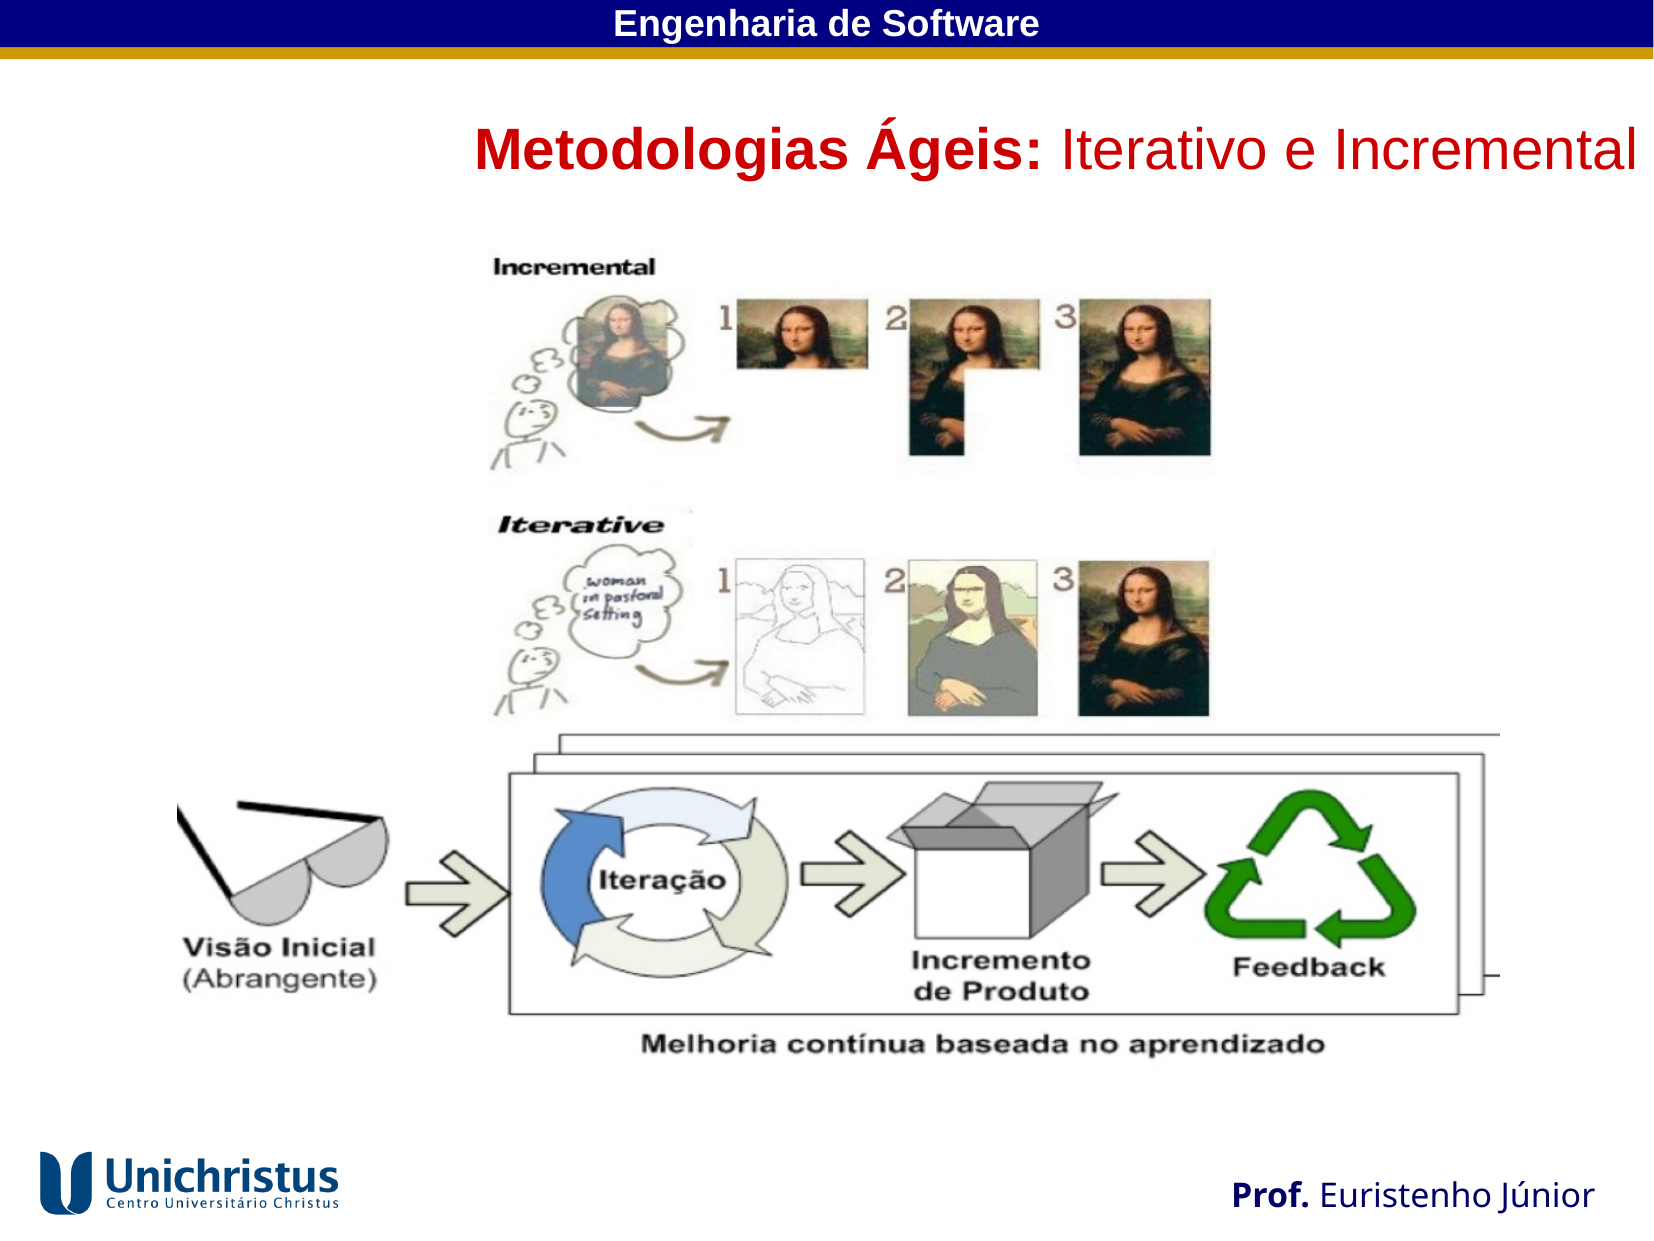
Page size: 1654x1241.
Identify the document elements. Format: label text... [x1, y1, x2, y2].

text_box [0, 48, 1654, 60]
text_box Metodologias Ágeis: Iterativo e Incremental [459, 109, 1654, 189]
picture [35, 1148, 343, 1217]
text_box Engenharia de Software [0, 0, 1654, 48]
picture [177, 240, 1500, 1075]
text_box Prof. Euristenho Júnior [1216, 1163, 1654, 1224]
